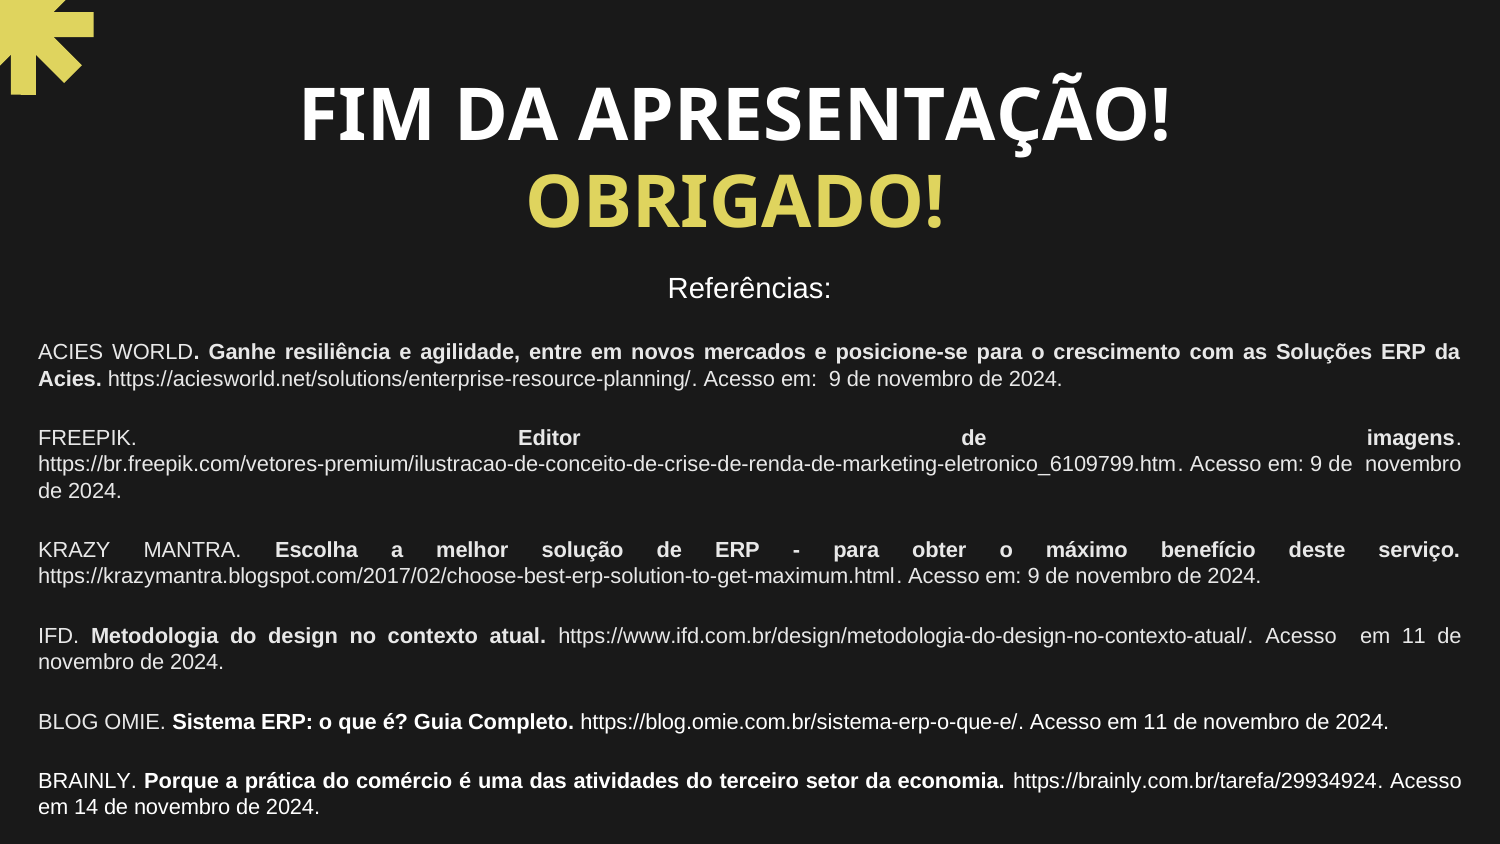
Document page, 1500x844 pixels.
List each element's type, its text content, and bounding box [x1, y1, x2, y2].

subtitle Referências: ACIES WORLD. Ganhe resiliência e agilidade, entre em novos mercados e posicione-se para o crescimento com as Soluções ERP da Acies. https://aciesworld.net/solutions/enterprise-resource-planning/. Acesso em: 9 de novembro de 2024. FREEPIK. Editor de imagens. https://br.freepik.com/vetores-premium/ilustracao-de-conceito-de-crise-de-renda-de-marketing-eletronico_6109799.htm. Acesso em: 9 de novembro de 2024. KRAZY MANTRA. Escolha a melhor solução de ERP - para obter o máximo benefício deste serviço. https://krazymantra.blogspot.com/2017/02/choose-best-erp-solution-to-get-maximum.html. Acesso em: 9 de novembro de 2024. IFD. Metodologia do design no contexto atual. https://www.ifd.com.br/design/metodologia-do-design-no-contexto-atual/. Acesso em 11 de novembro de 2024. BLOG OMIE. Sistema ERP: o que é? Guia Completo. https://blog.omie.com.br/sistema-erp-o-que-e/. Acesso em 11 de novembro de 2024. BRAINLY. Porque a prática do comércio é uma das atividades do terceiro setor da economia. https://brainly.com.br/tarefa/29934924. Acesso em 14 de novembro de 2024. [38, 269, 1462, 797]
title FIM DA APRESENTAÇÃO! OBRIGADO! [103, 67, 1368, 143]
